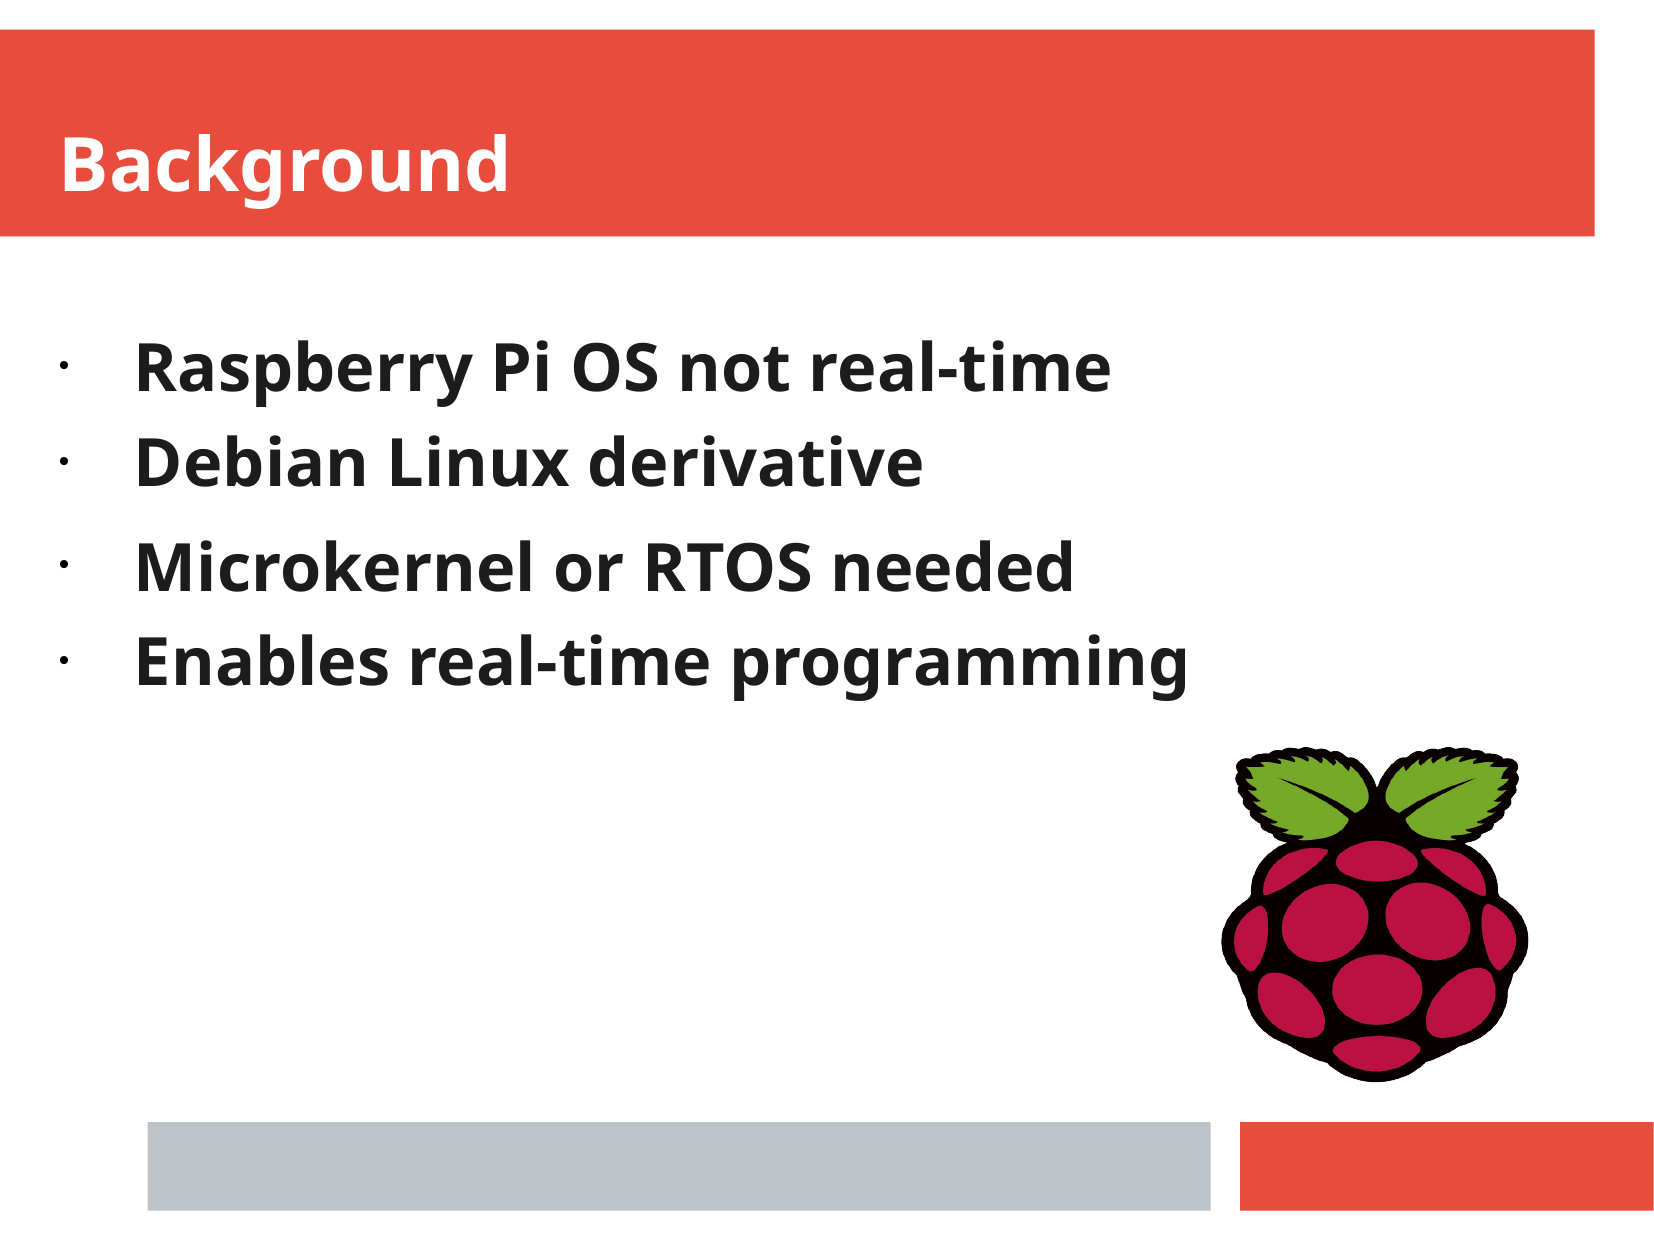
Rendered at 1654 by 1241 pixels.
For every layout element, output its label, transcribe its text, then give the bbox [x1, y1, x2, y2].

title Background [59, 59, 1595, 207]
list Raspberry Pi OS not real-time Debian Linux derivative Microkernel or RTOS needed Enables real-time programming [59, 324, 1565, 1093]
picture [1100, 705, 1654, 1121]
